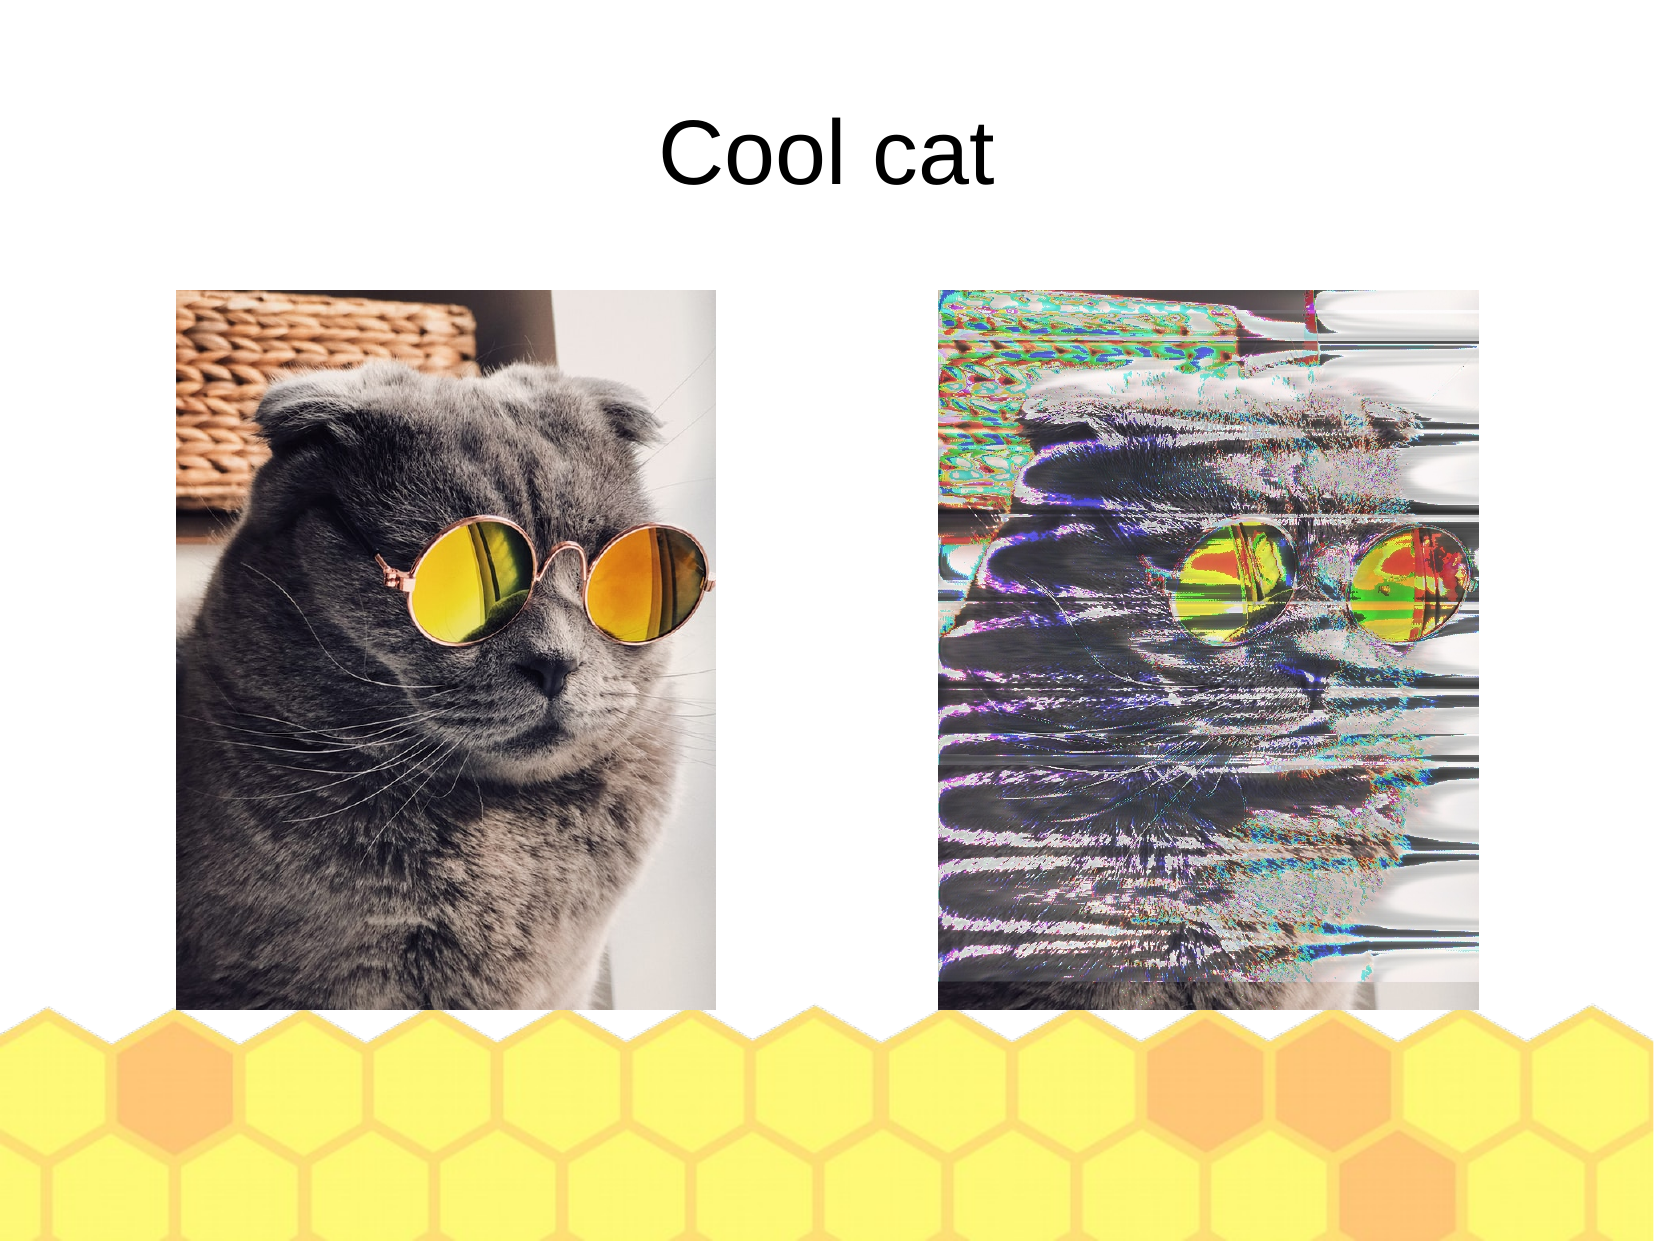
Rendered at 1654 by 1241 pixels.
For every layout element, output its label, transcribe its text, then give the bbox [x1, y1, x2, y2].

picture [0, 290, 1654, 1241]
title Cool cat [82, 49, 1571, 257]
